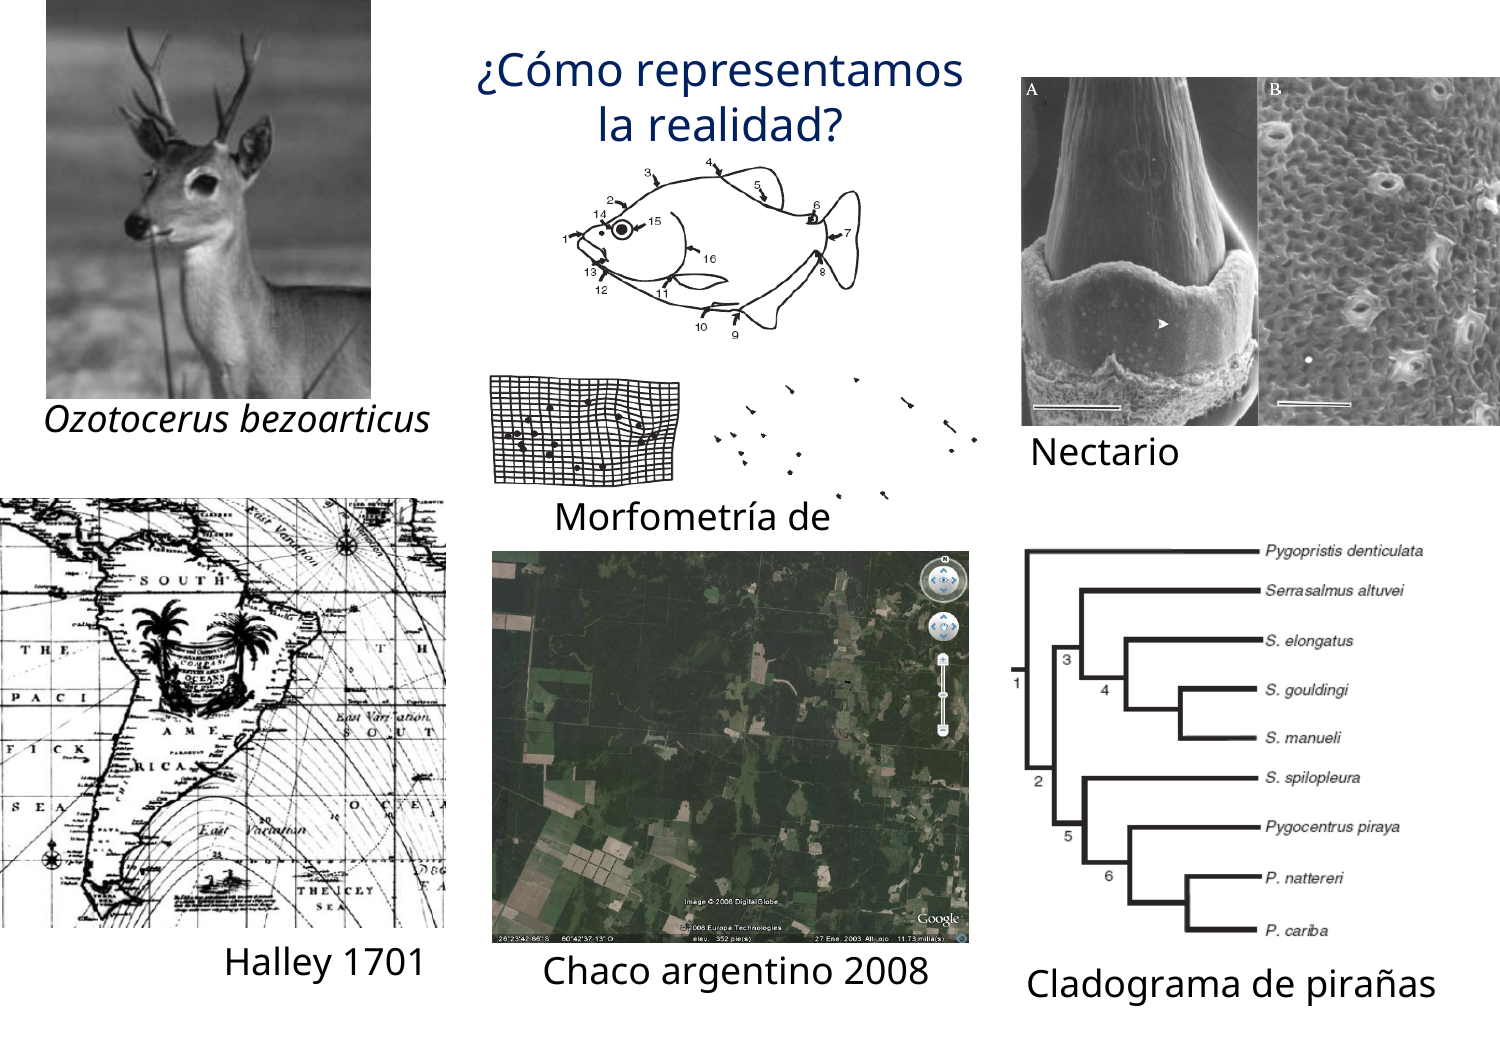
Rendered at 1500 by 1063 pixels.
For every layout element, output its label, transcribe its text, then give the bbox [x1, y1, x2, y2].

text_box Chaco argentino 2008 [527, 939, 945, 1000]
text_box Halley 1701 [208, 930, 444, 991]
picture [984, 534, 1450, 949]
text_box Nectario [1015, 420, 1196, 482]
text_box Morfometría de peces [538, 485, 950, 551]
picture [1021, 77, 1500, 426]
text_box Ozotocerus bezoarticus [28, 387, 447, 448]
picture [0, 498, 446, 929]
text_box Cladograma de pirañas [1011, 952, 1452, 1013]
text_box ¿Cómo representamos la realidad? [445, 33, 997, 159]
picture [46, 0, 371, 387]
picture [468, 159, 993, 508]
picture [492, 551, 969, 943]
